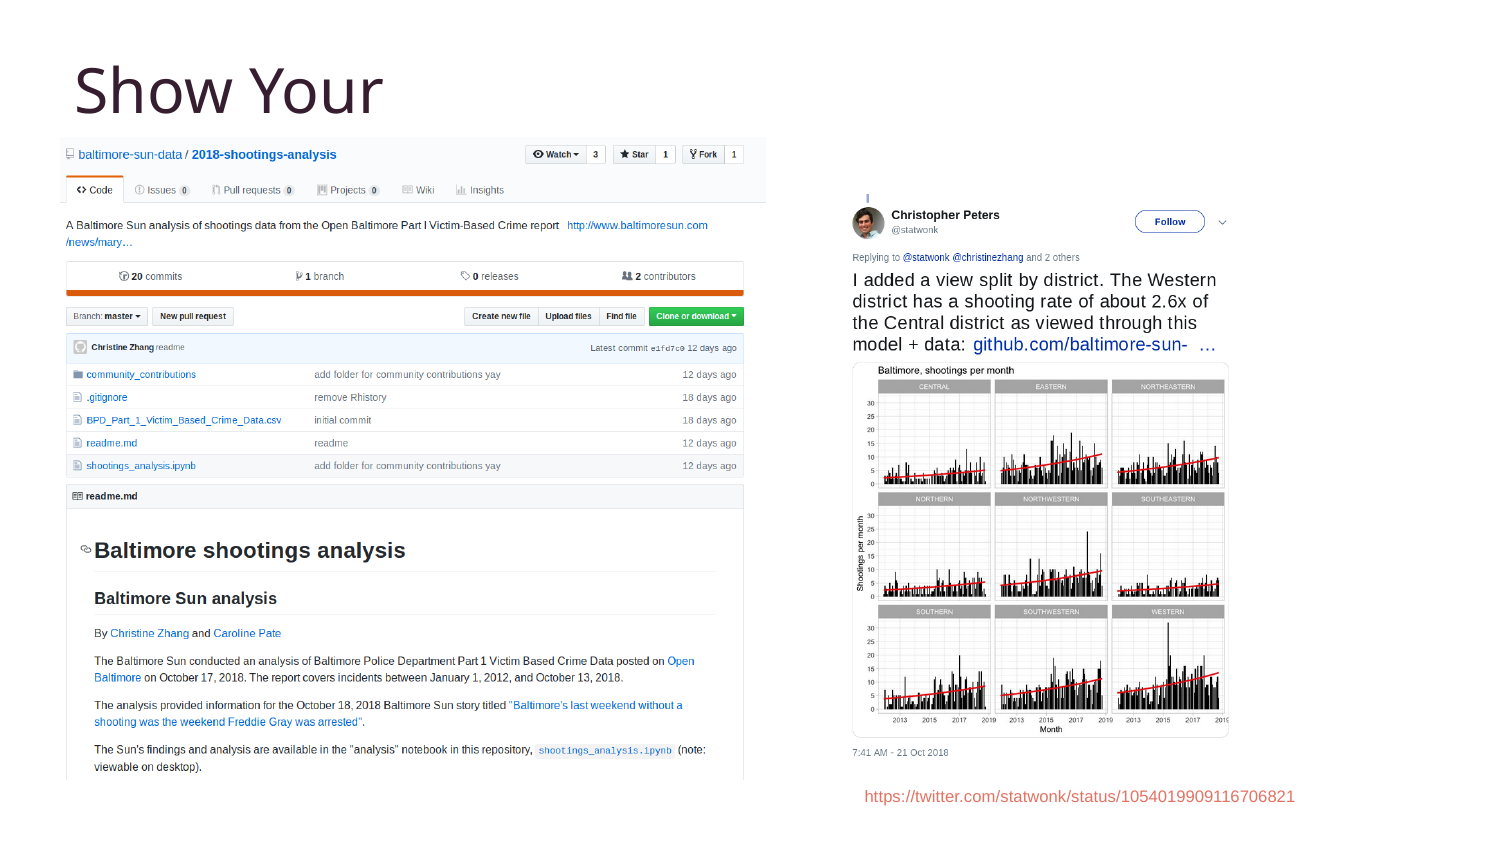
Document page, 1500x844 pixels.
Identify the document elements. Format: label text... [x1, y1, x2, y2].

text_box Show Your Work [60, 39, 534, 136]
text_box https://twitter.com/statwonk/status/1054019909116706821 [849, 780, 1366, 823]
picture [834, 194, 1245, 765]
picture [60, 137, 766, 781]
